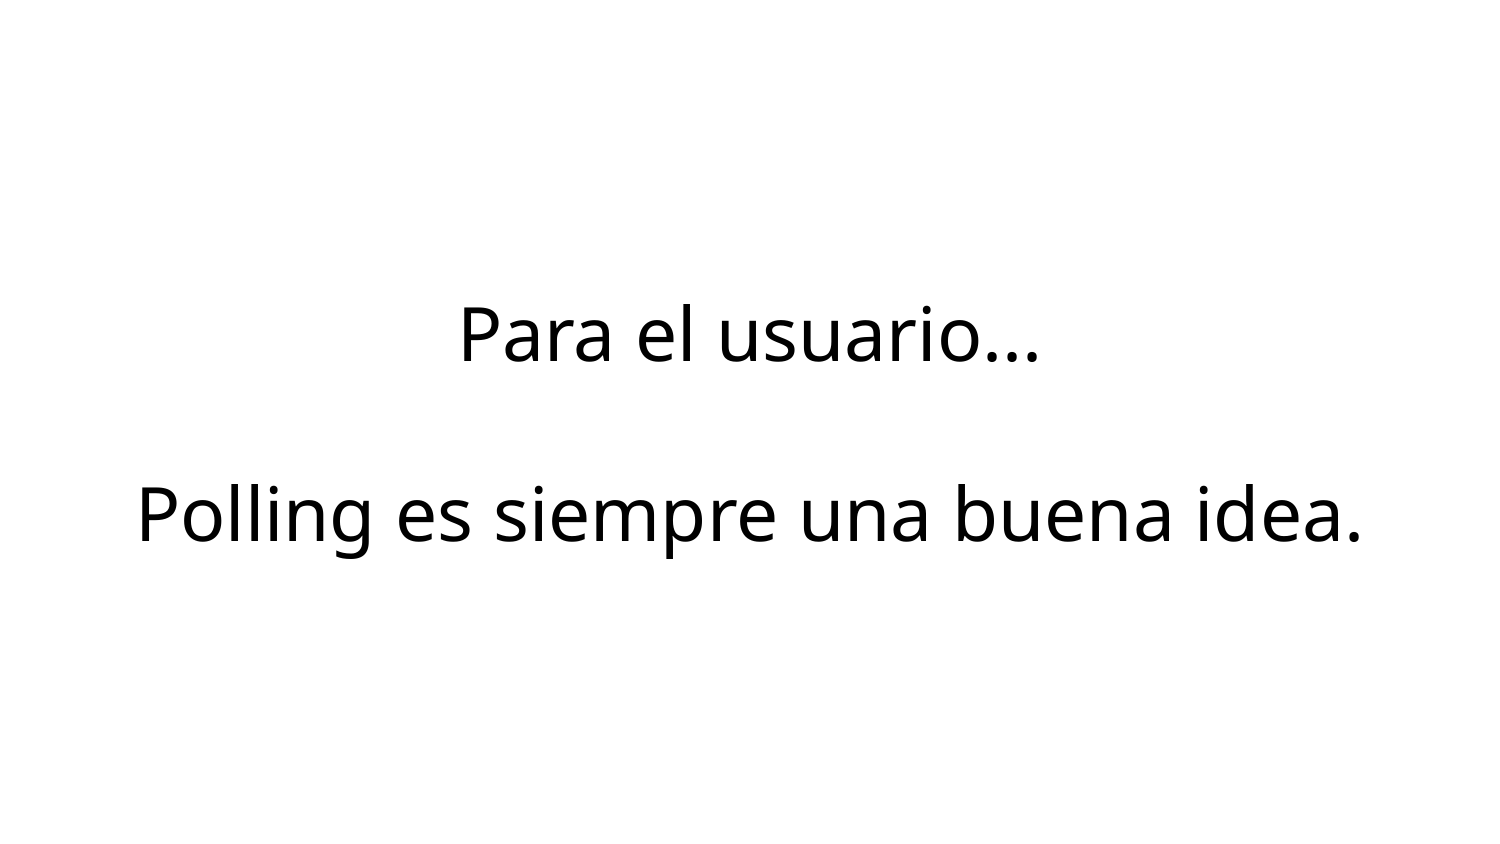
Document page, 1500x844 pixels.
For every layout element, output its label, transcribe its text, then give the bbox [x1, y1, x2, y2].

title Para el usuario... Polling es siempre una buena idea. [51, 311, 1449, 533]
